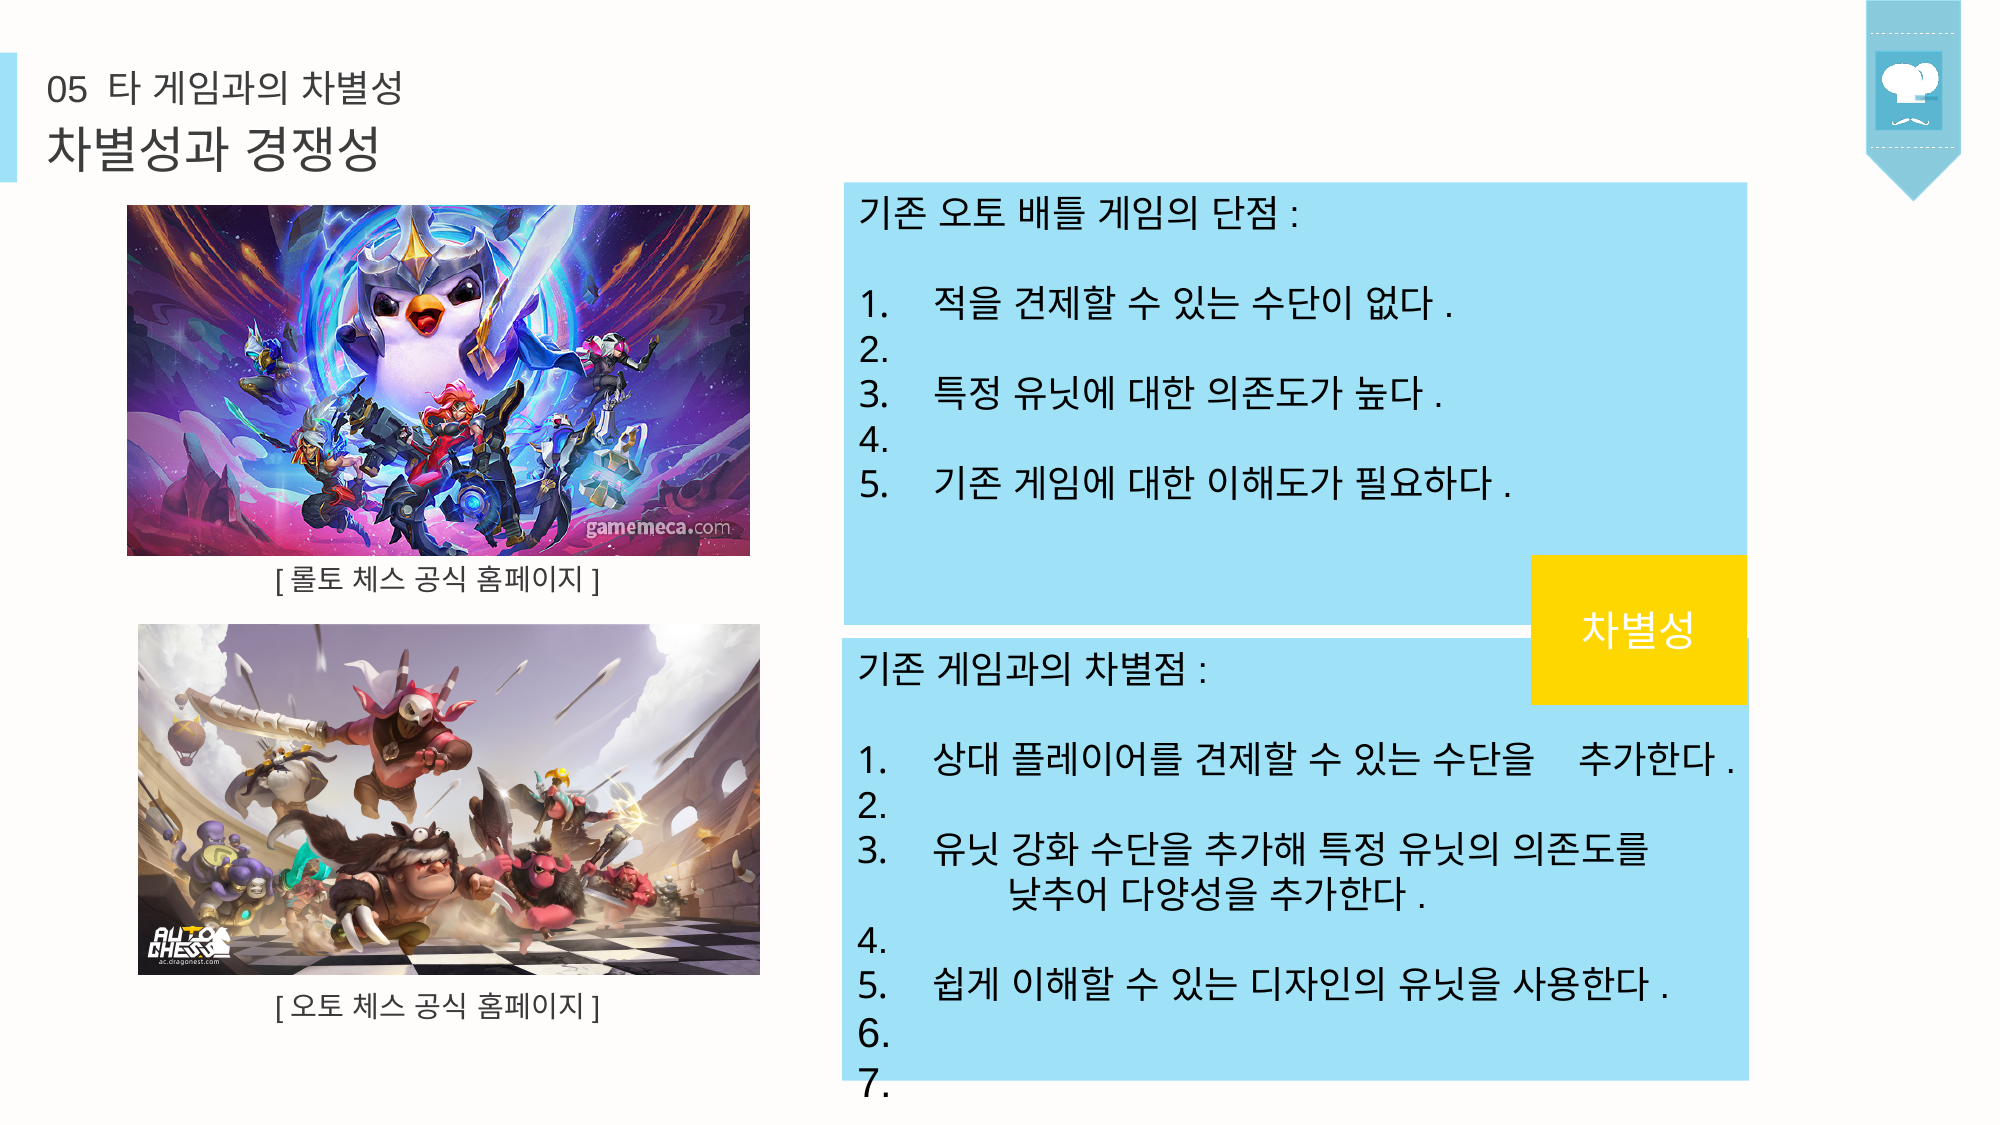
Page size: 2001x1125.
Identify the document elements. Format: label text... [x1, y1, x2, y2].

text_box 차별성과 경쟁성 [31, 110, 430, 187]
text_box [롤토 체스 공식 홈페이지] [260, 553, 618, 605]
text_box 기존 오토 배틀 게임의 단점: 적을 견제할 수 있는 수단이 없다. 특정 유닛에 대한 의존도가 높다. 기존 게임에 대한 이해도가 필요하다. [844, 182, 1747, 625]
text_box 05 타 게임과의 차별성 [31, 56, 439, 118]
picture [138, 624, 760, 975]
picture [127, 205, 750, 556]
text_box [1865, 0, 1961, 202]
text_box 차별성 [1531, 555, 1747, 705]
text_box [오토 체스 공식 홈페이지] [260, 980, 618, 1031]
picture [1874, 50, 1943, 131]
text_box [0, 53, 17, 182]
text_box 기존 게임과의 차별점: 상대 플레이어를 견제할 수 있는 수단을 추가한다. 유닛 강화 수단을 추가해 특정 유닛의 의존도를 낮추어 다양성을 추가한다. 쉽게 이해할 수 있는 디자인의 유닛을 사용한다. [842, 638, 1749, 1081]
